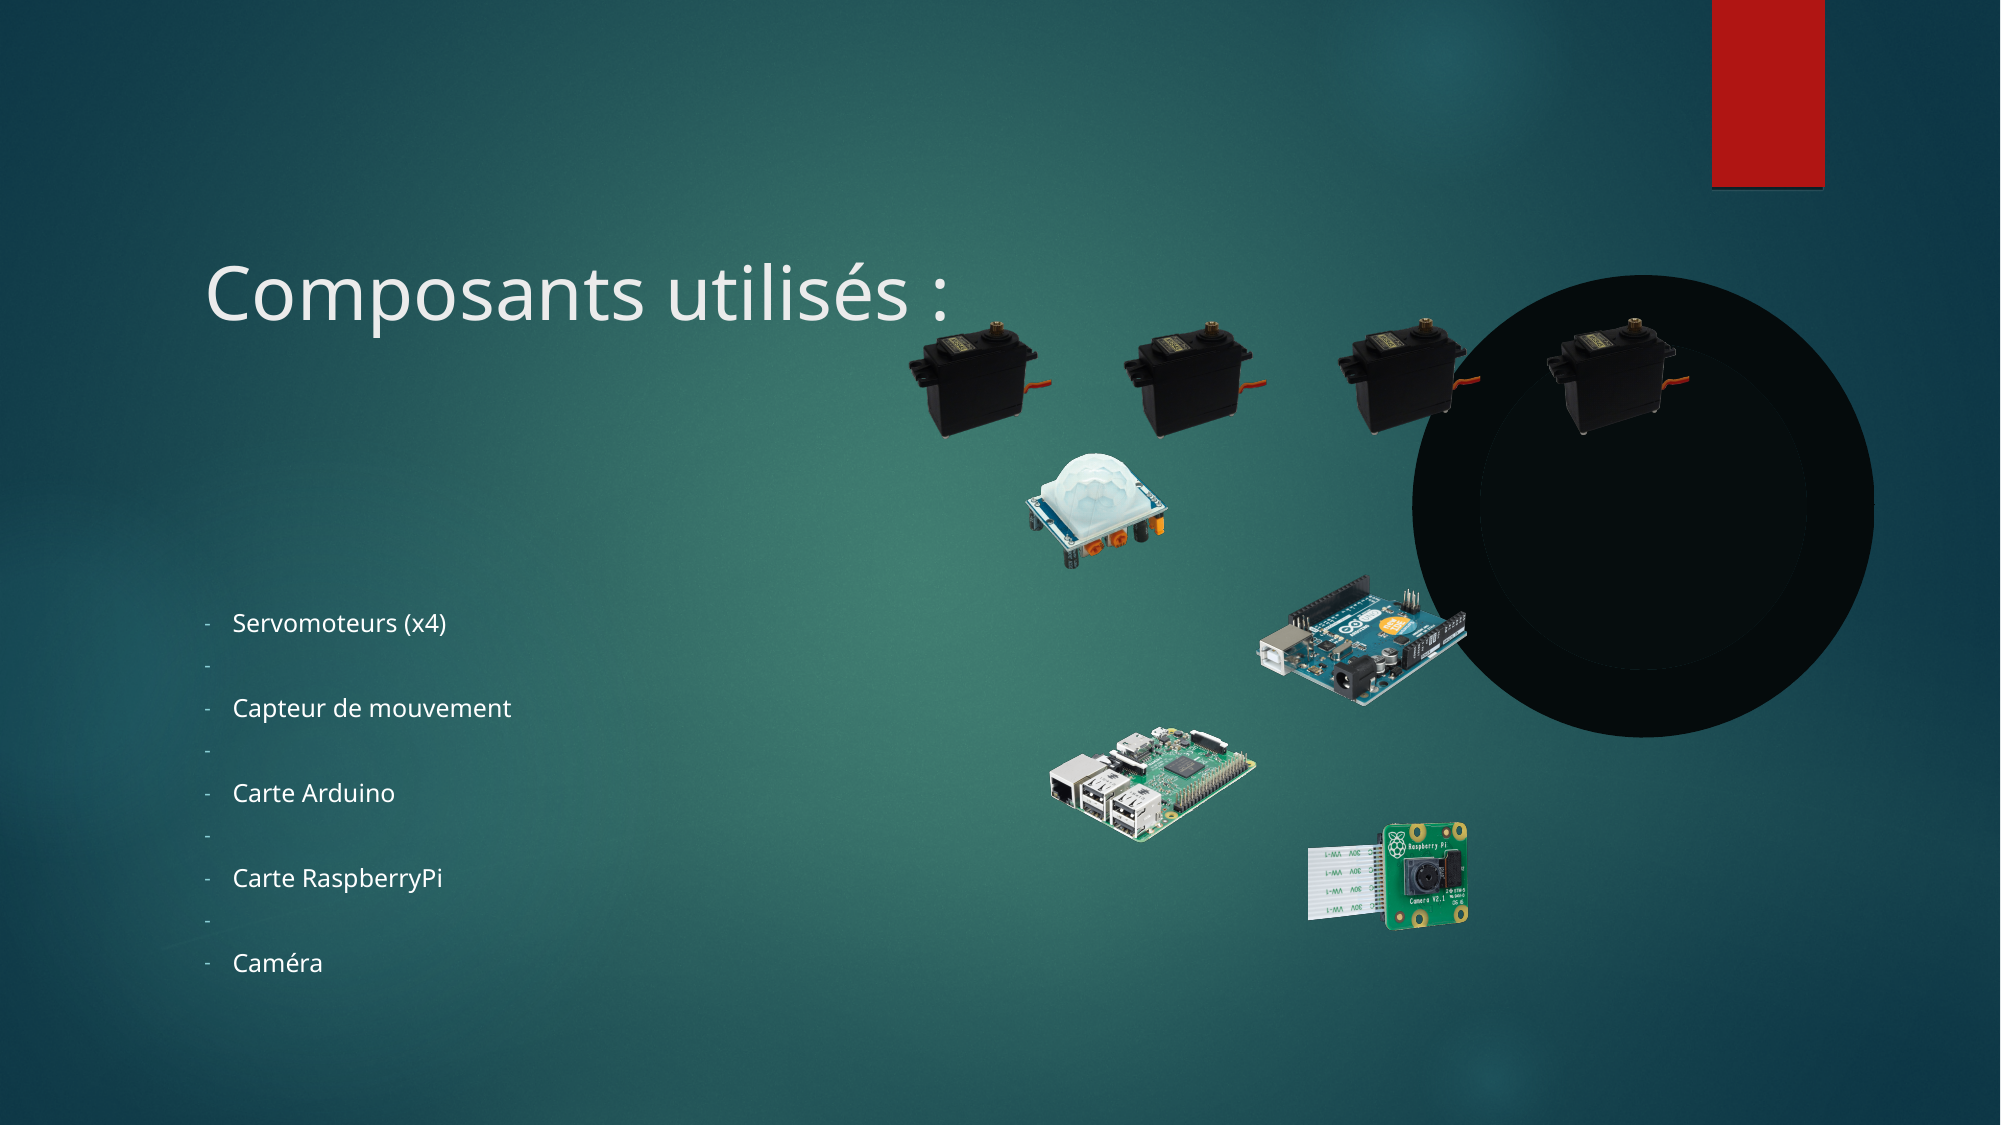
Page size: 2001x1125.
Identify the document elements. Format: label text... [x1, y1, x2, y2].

picture [1529, 288, 1707, 465]
list Servomoteurs (x4) Capteur de mouvement Carte Arduino Carte RaspberryPi Caméra [136, 248, 1585, 1012]
title Composants utilisés : [104, 85, 1553, 411]
picture [1320, 288, 1498, 465]
picture [1250, 573, 1471, 708]
picture [1308, 819, 1471, 934]
picture [891, 291, 1284, 569]
picture [1045, 725, 1258, 844]
